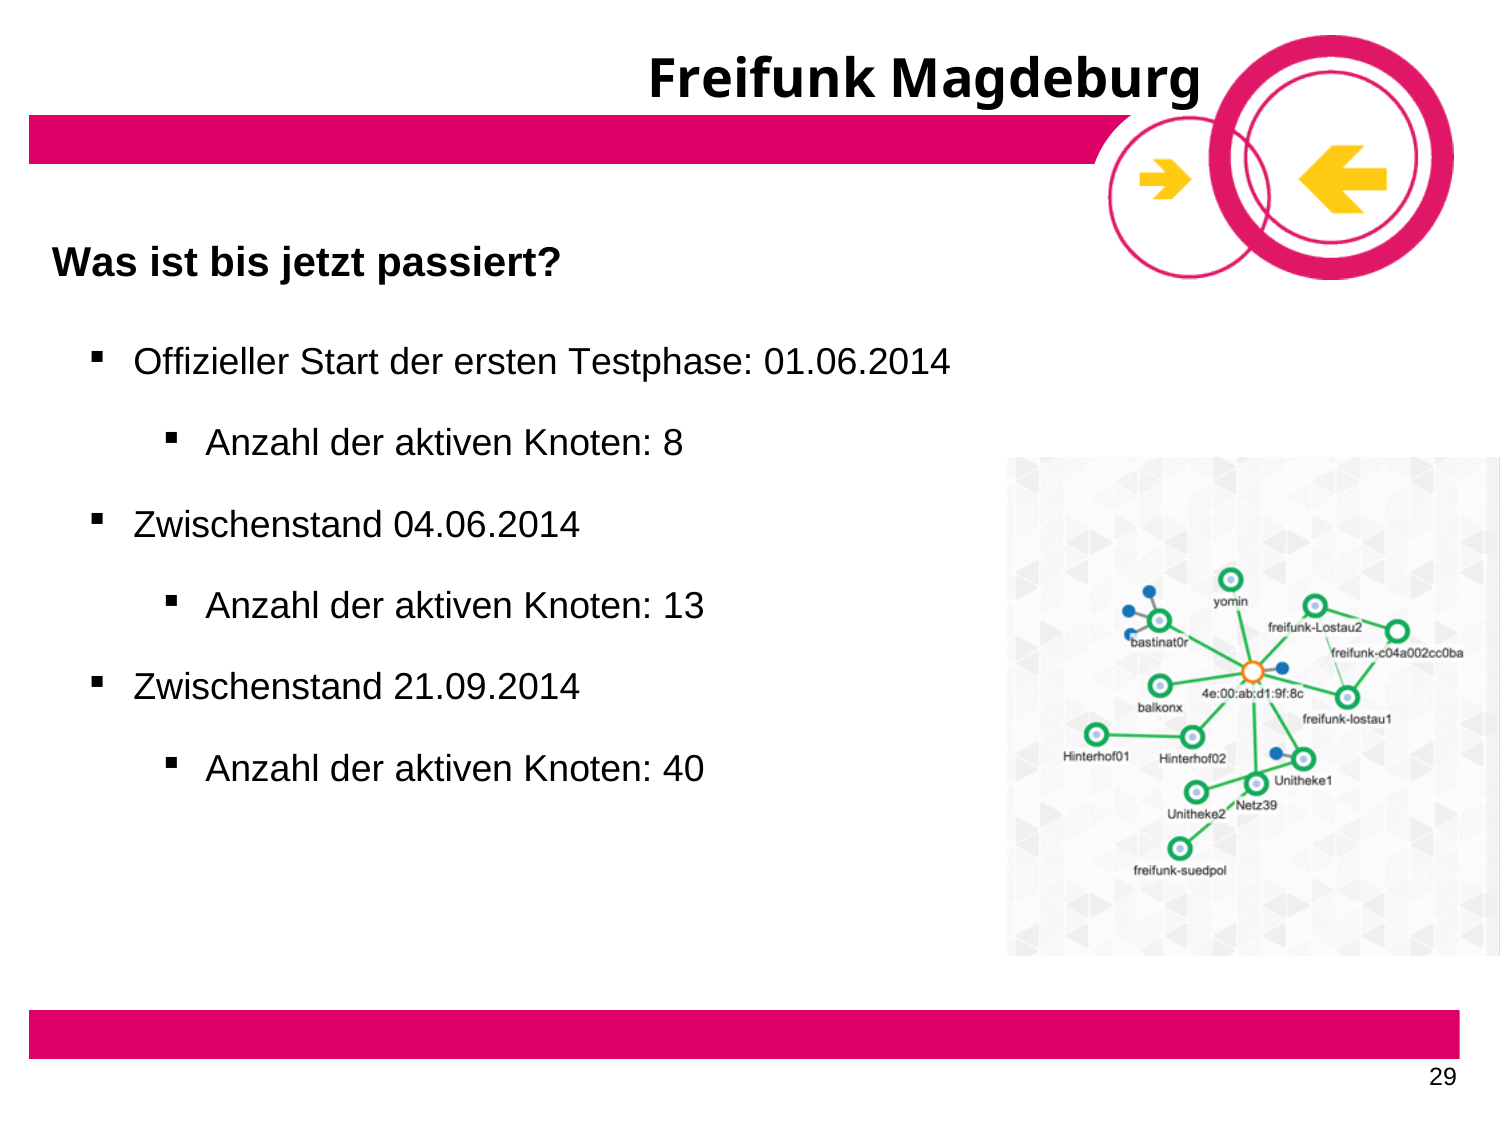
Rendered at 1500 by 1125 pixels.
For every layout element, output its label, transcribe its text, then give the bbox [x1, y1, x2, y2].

picture [1007, 457, 1500, 956]
picture [1107, 35, 1454, 280]
text_box Offizieller Start der ersten Testphase: 01.06.2014 Anzahl der aktiven Knoten: 8 Zwischenstand 04.06.2014 Anzahl der aktiven Knoten: 13 Zwischenstand 21.09.2014 Anzahl der aktiven Knoten: 40 [59, 337, 1288, 976]
text_box Was ist bis jetzt passiert? [51, 235, 1045, 395]
